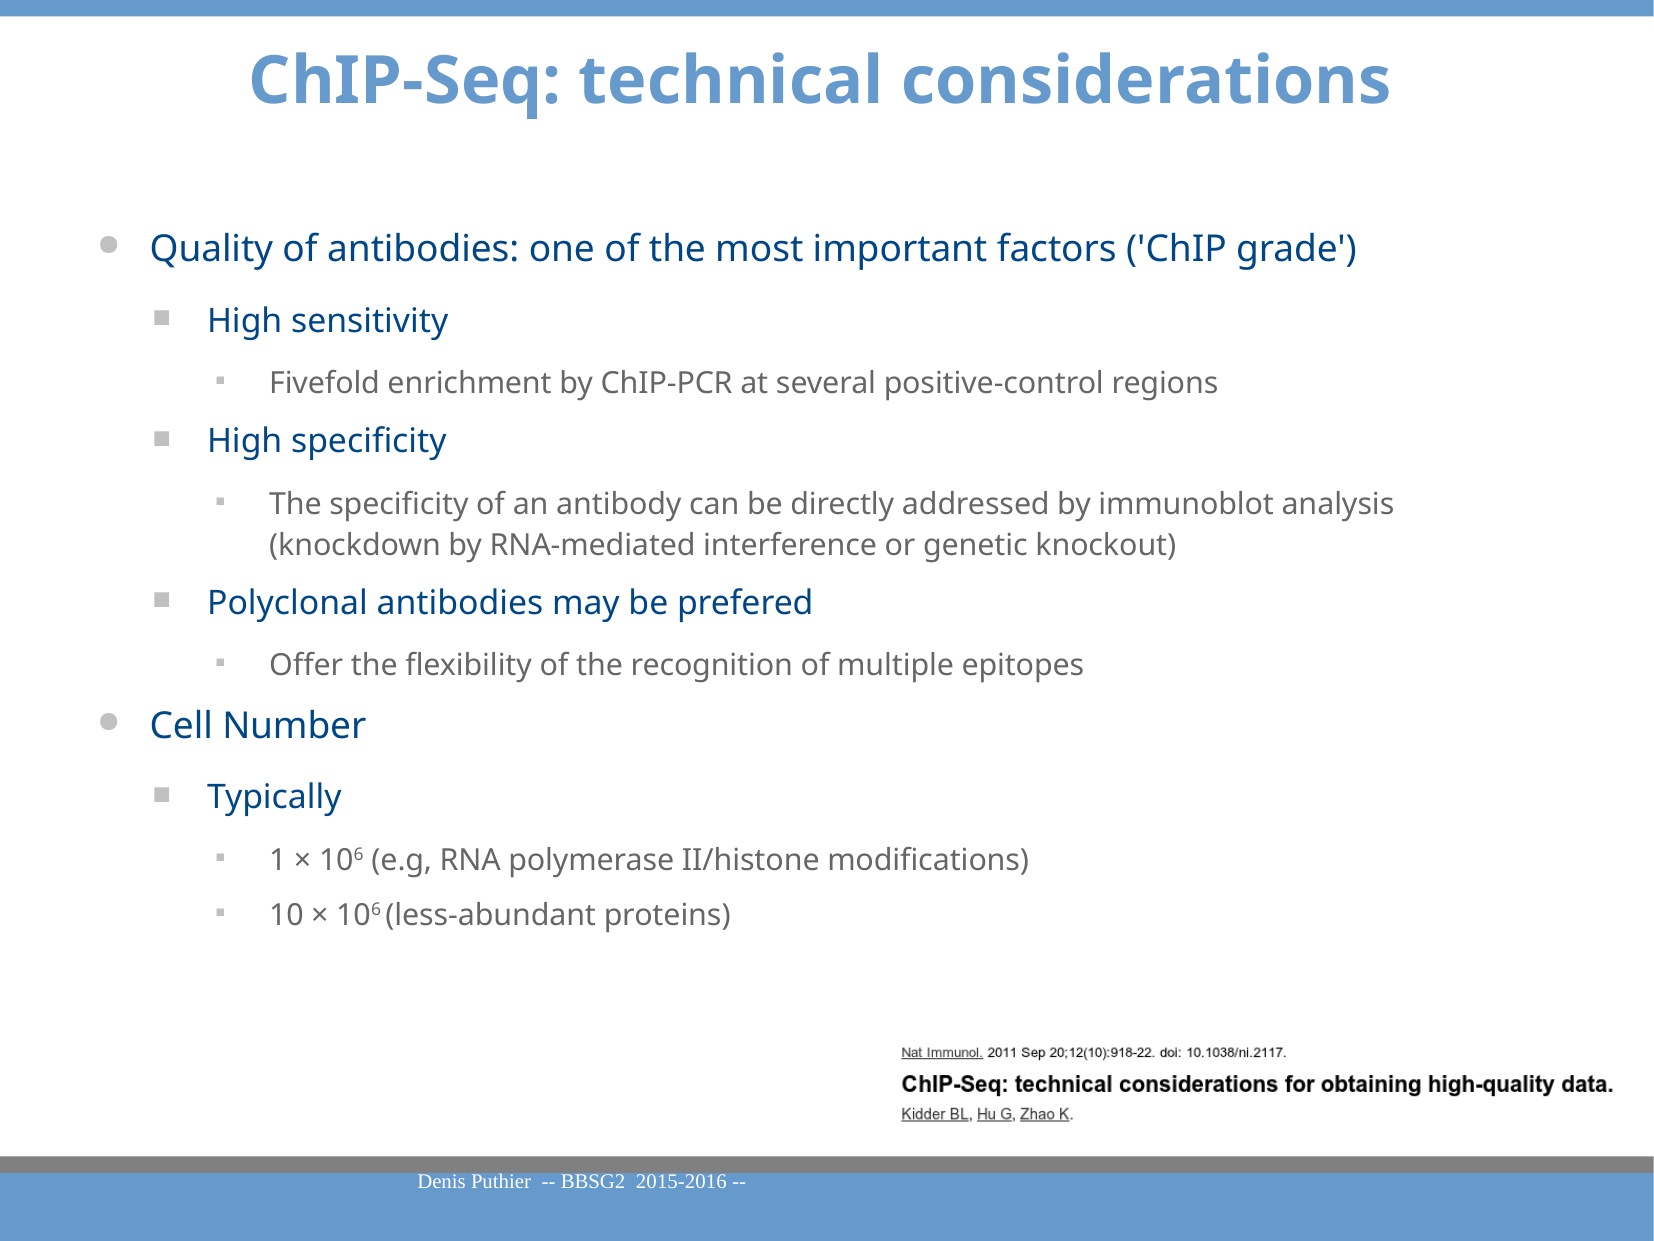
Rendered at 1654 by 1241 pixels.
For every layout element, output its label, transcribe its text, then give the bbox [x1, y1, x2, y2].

title ChIP-Seq: technical considerations [76, 2, 1565, 154]
picture [892, 1036, 1619, 1130]
list Quality of antibodies: one of the most important factors ('ChIP grade') High sensitivity Fivefold enrichment by ChIP-PCR at several positive-control regions High specificity The specificity of an antibody can be directly addressed by immunoblot analysis (knockdown by RNA-mediated interference or genetic knockout) Polyclonal antibodies may be prefered Offer the flexibility of the recognition of multiple epitopes Cell Number Typically 1 × 106 (e.g, RNA polymerase II/histone modifications) 10 × 106 (less-abundant proteins) [82, 222, 1538, 942]
